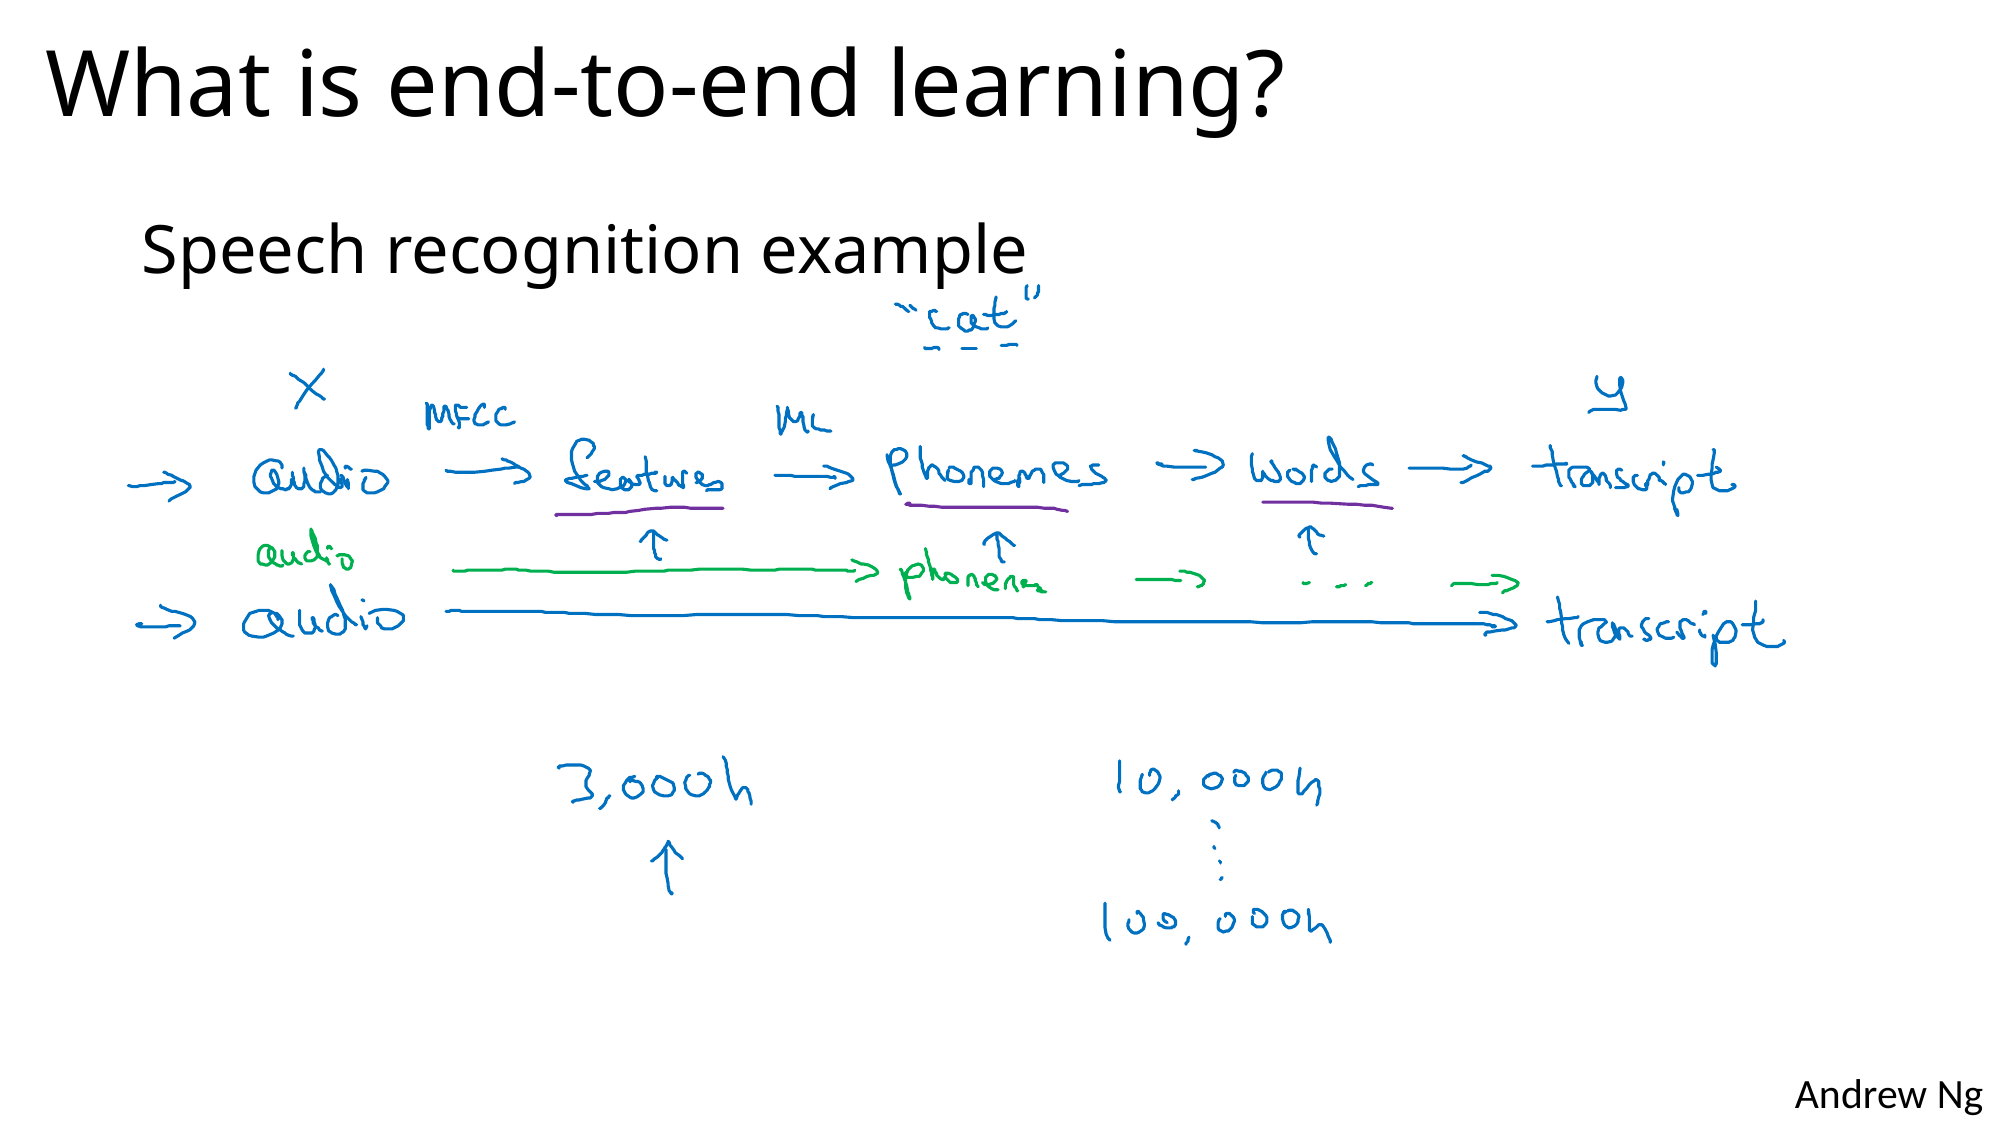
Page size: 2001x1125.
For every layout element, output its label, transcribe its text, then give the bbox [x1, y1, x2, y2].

text_box Speech recognition example [126, 199, 1023, 282]
title What is end-to-end learning? [30, 29, 2000, 248]
picture [125, 282, 1788, 948]
